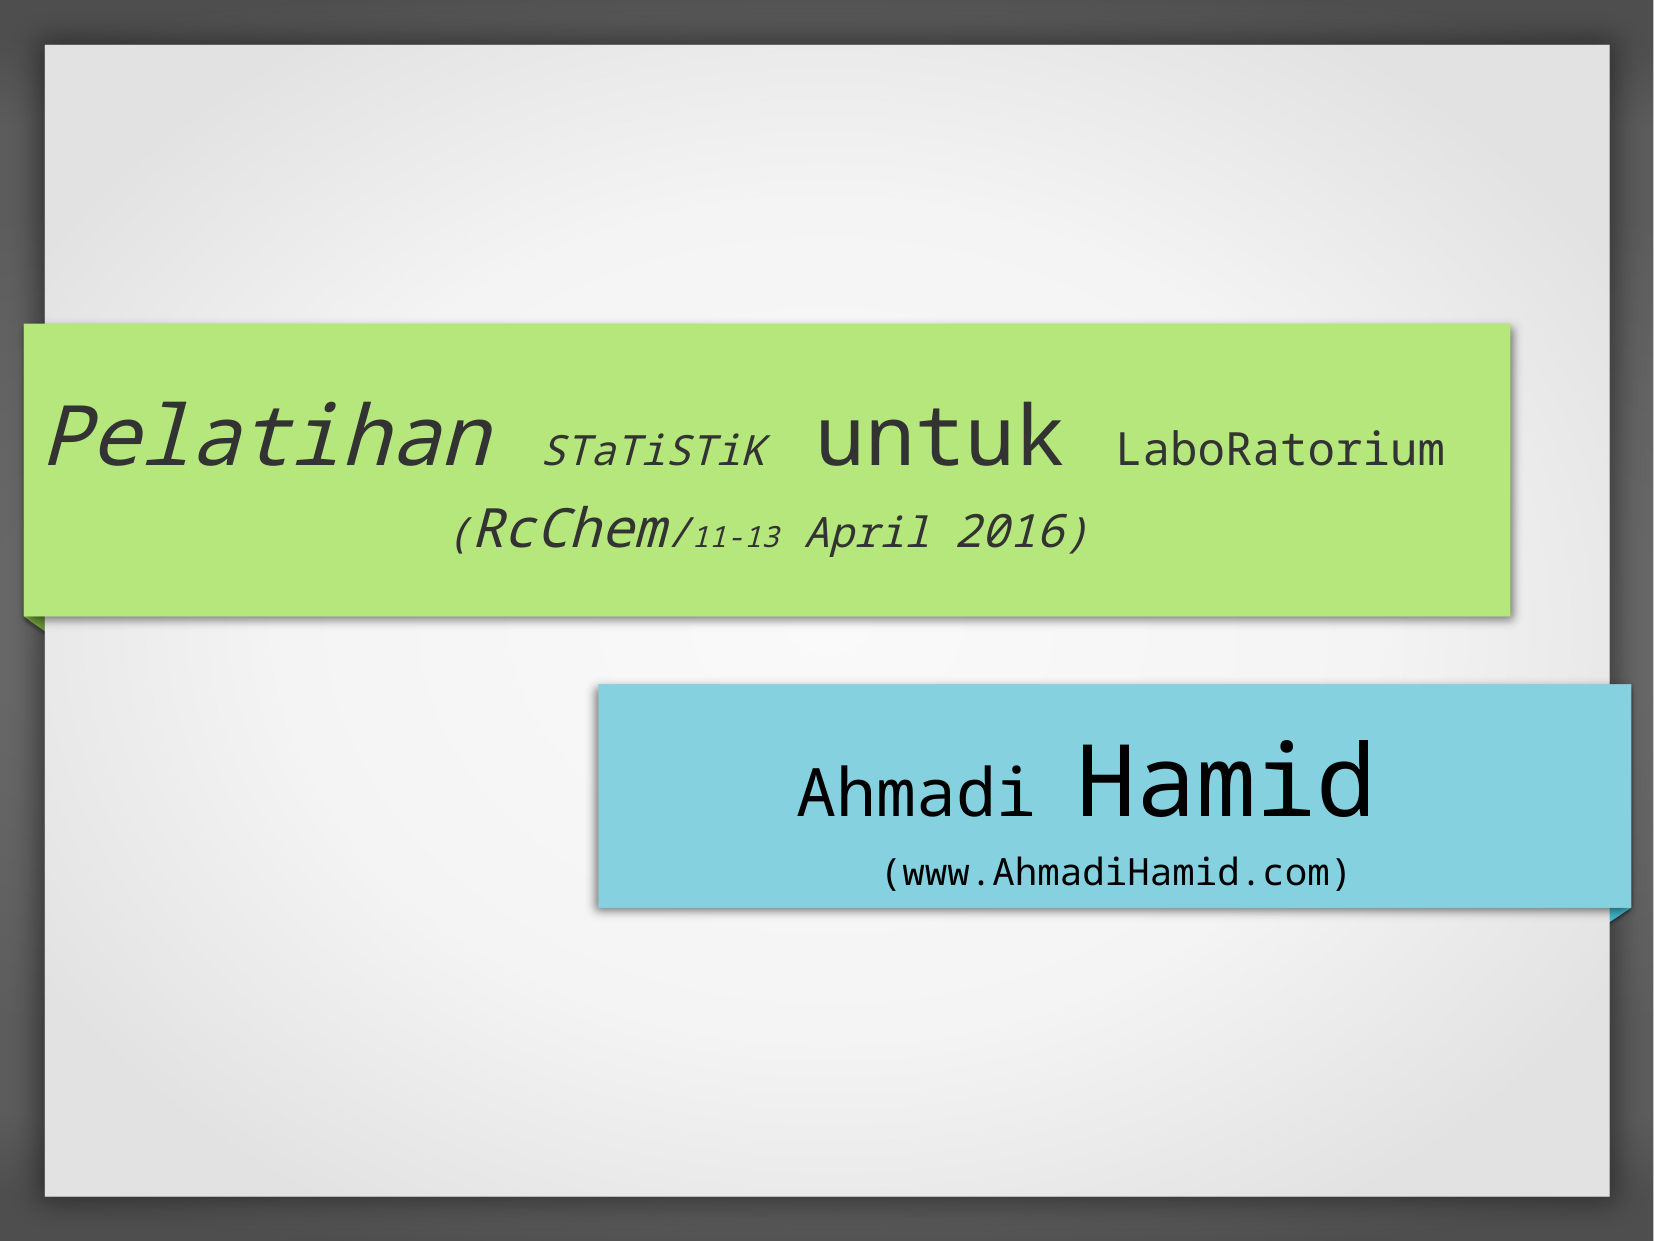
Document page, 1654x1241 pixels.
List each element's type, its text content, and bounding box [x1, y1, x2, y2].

title Pelatihan STaTiSTiK untuk LaboRatorium (RcChem/11-13 April 2016) [23, 352, 1512, 588]
subtitle Ahmadi Hamid (www.AhmadiHamid.com) [637, 720, 1595, 886]
picture [0, 0, 1654, 1241]
